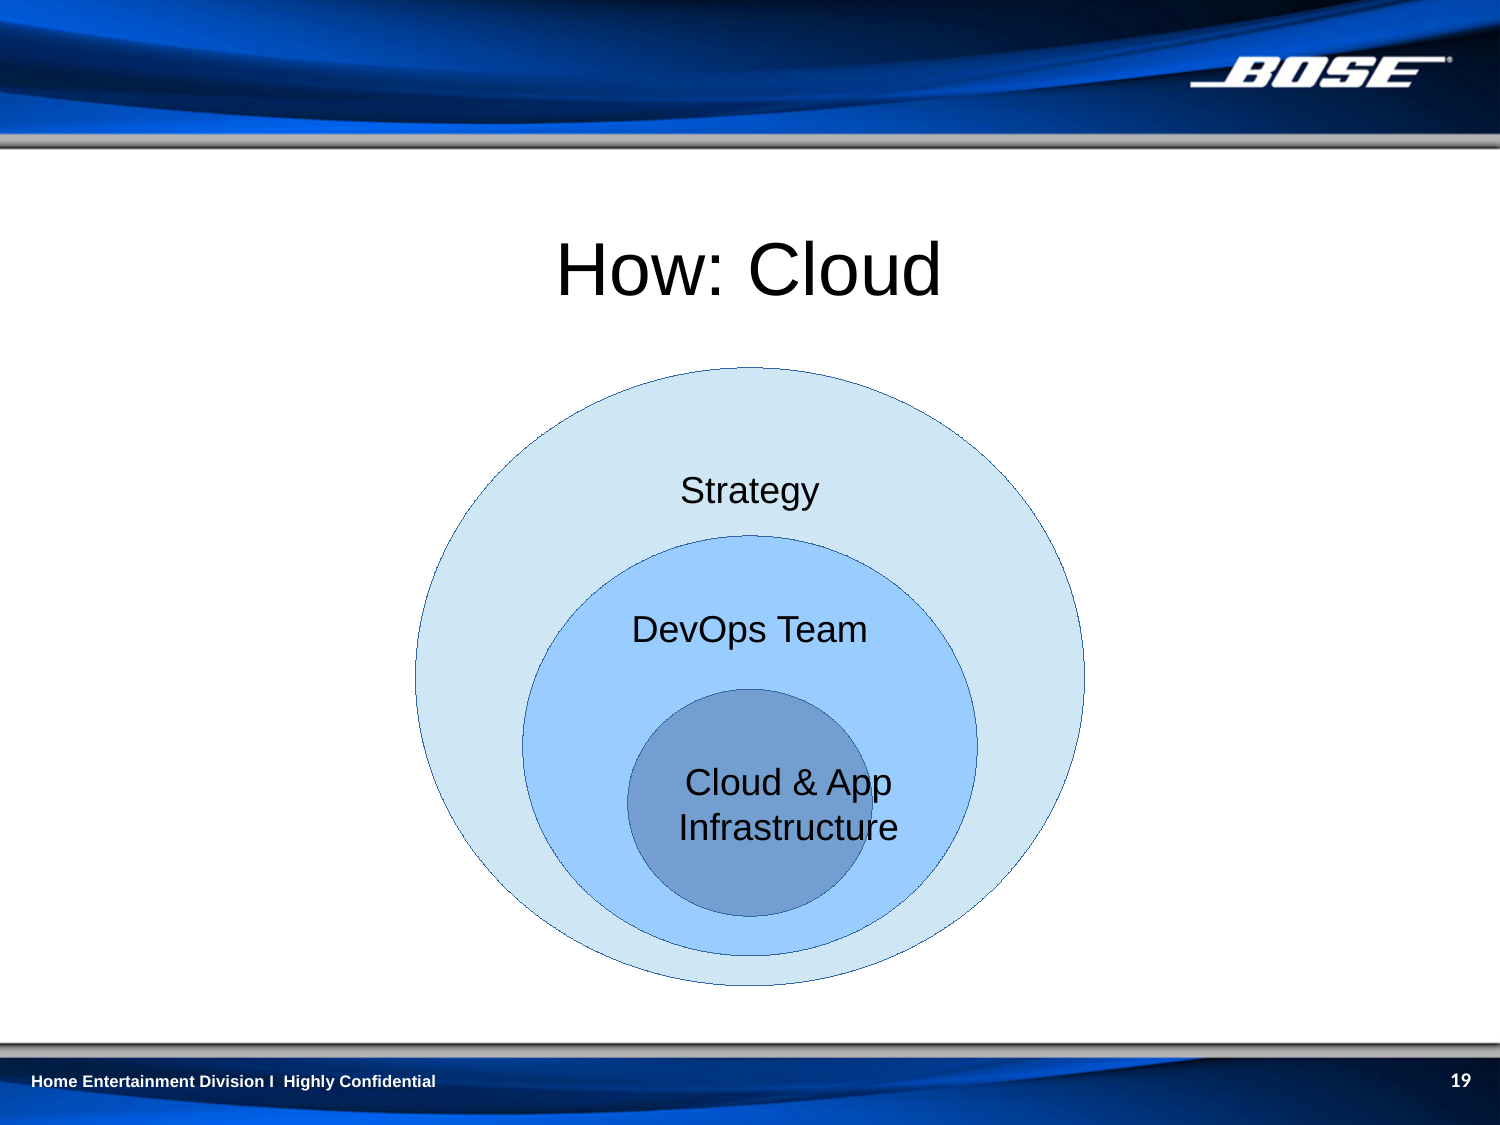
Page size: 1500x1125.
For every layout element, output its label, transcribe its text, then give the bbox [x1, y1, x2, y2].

text_box How: Cloud [74, 185, 1425, 345]
text_box DevOps Team [522, 535, 978, 956]
text_box Strategy [415, 367, 1085, 986]
picture [0, 0, 1500, 1125]
text_box Cloud & App Infrastructure [627, 689, 873, 917]
